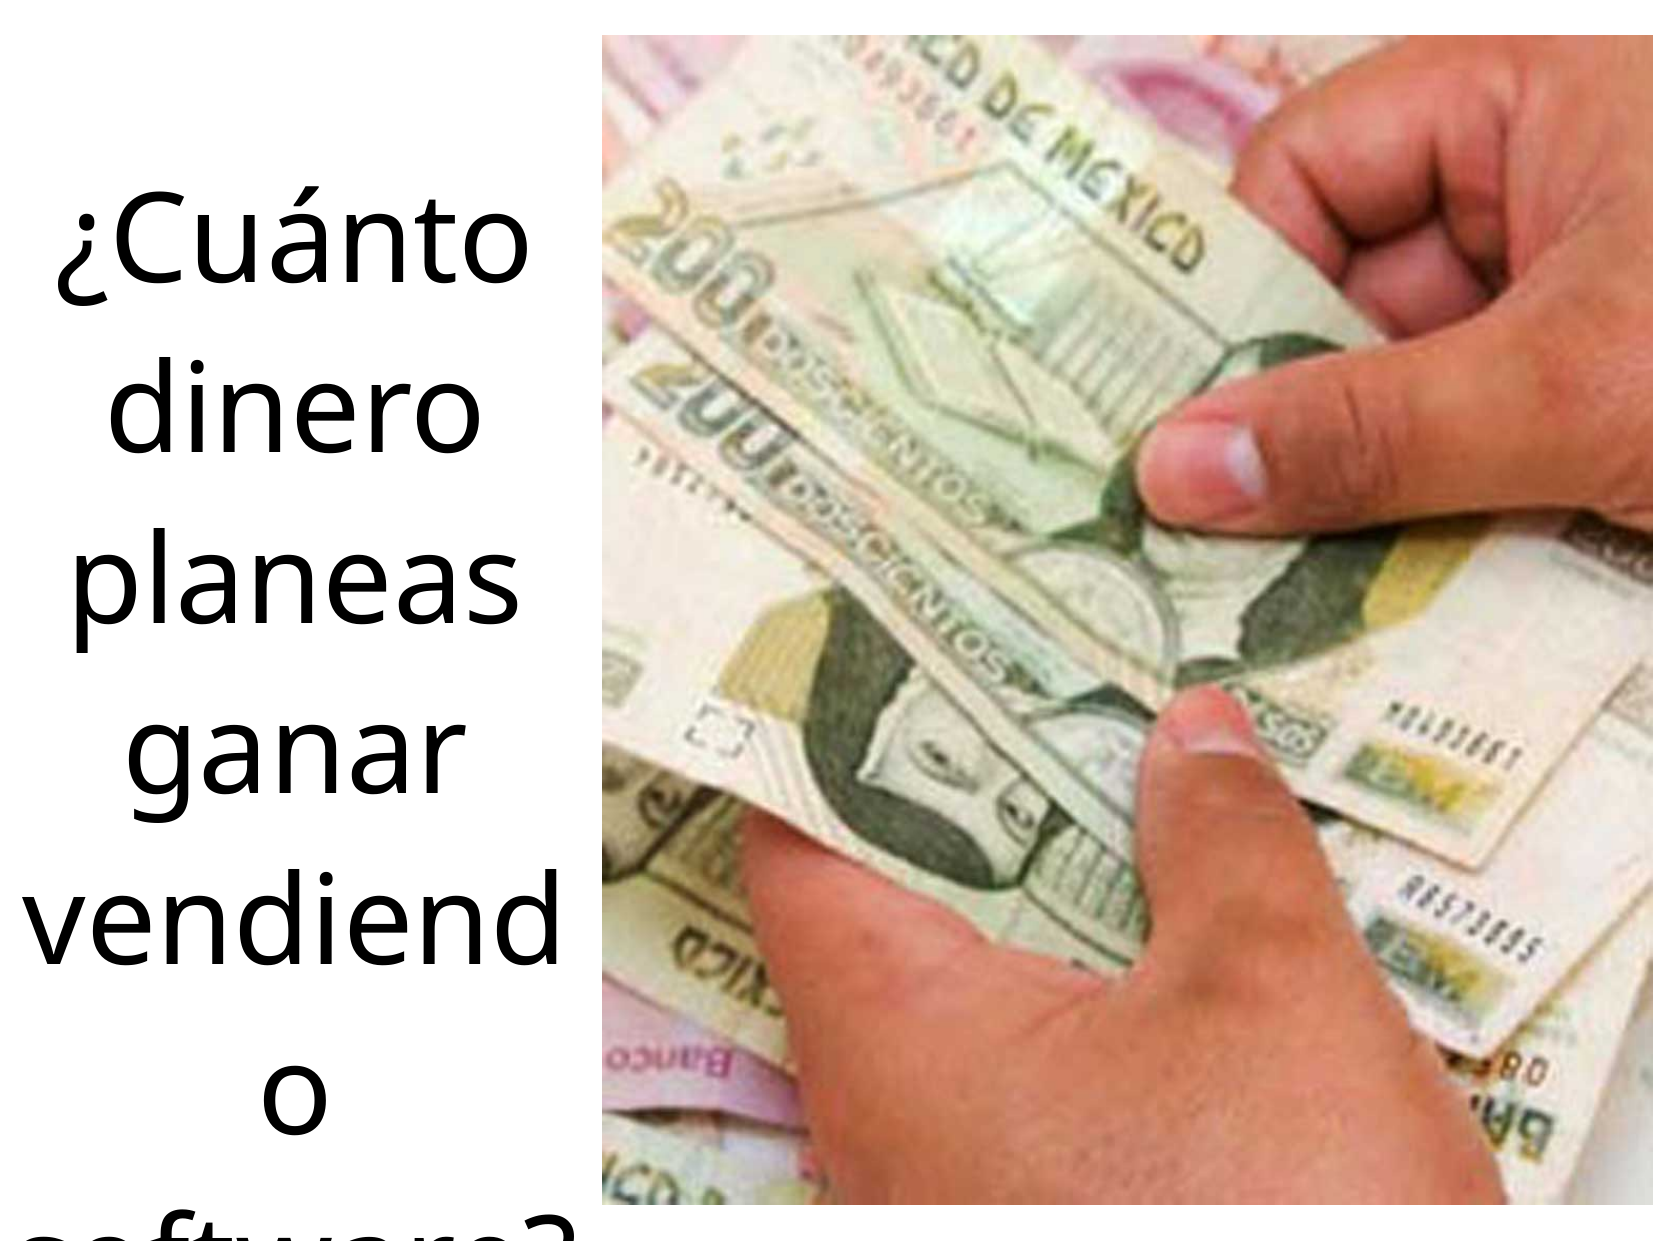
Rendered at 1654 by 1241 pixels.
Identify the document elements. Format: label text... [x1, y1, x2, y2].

text_box ¿Cuánto dinero planeas ganar vendiendo software? [0, 141, 603, 1056]
picture [602, 35, 1653, 1205]
